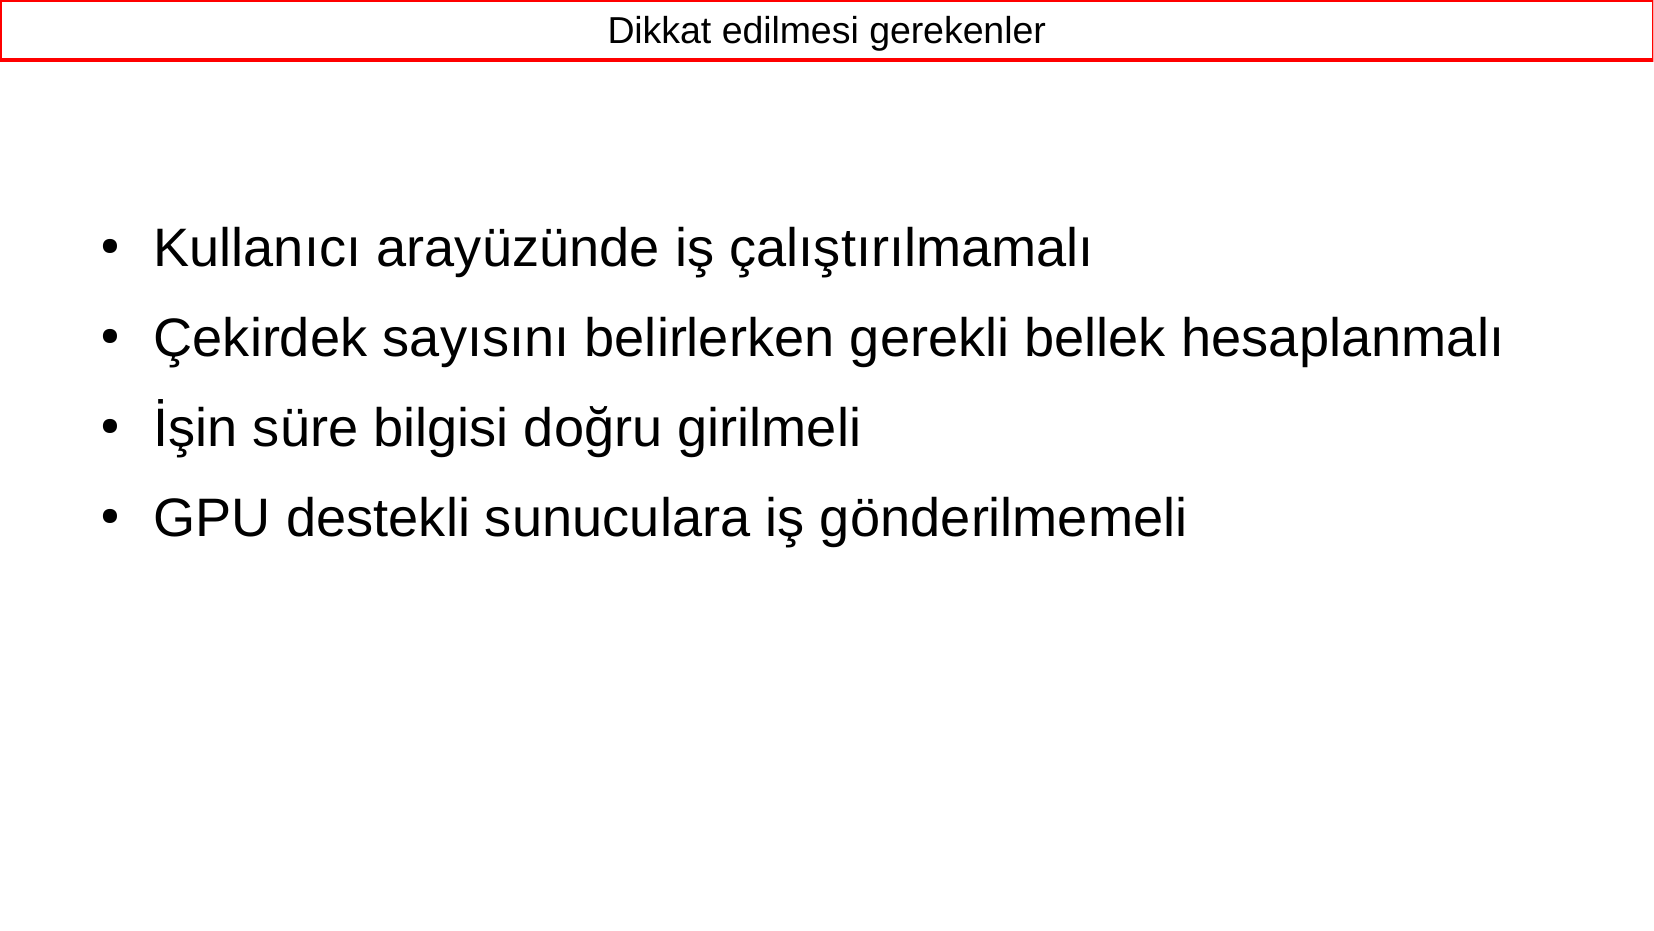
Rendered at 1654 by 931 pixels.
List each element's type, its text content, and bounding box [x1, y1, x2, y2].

text_box Dikkat edilmesi gerekenler [0, 0, 1654, 61]
list Kullanıcı arayüzünde iş çalıştırılmamalı Çekirdek sayısını belirlerken gerekli bellek hesaplanmalı İşin süre bilgisi doğru girilmeli GPU destekli sunuculara iş gönderilmemeli [82, 217, 1571, 758]
